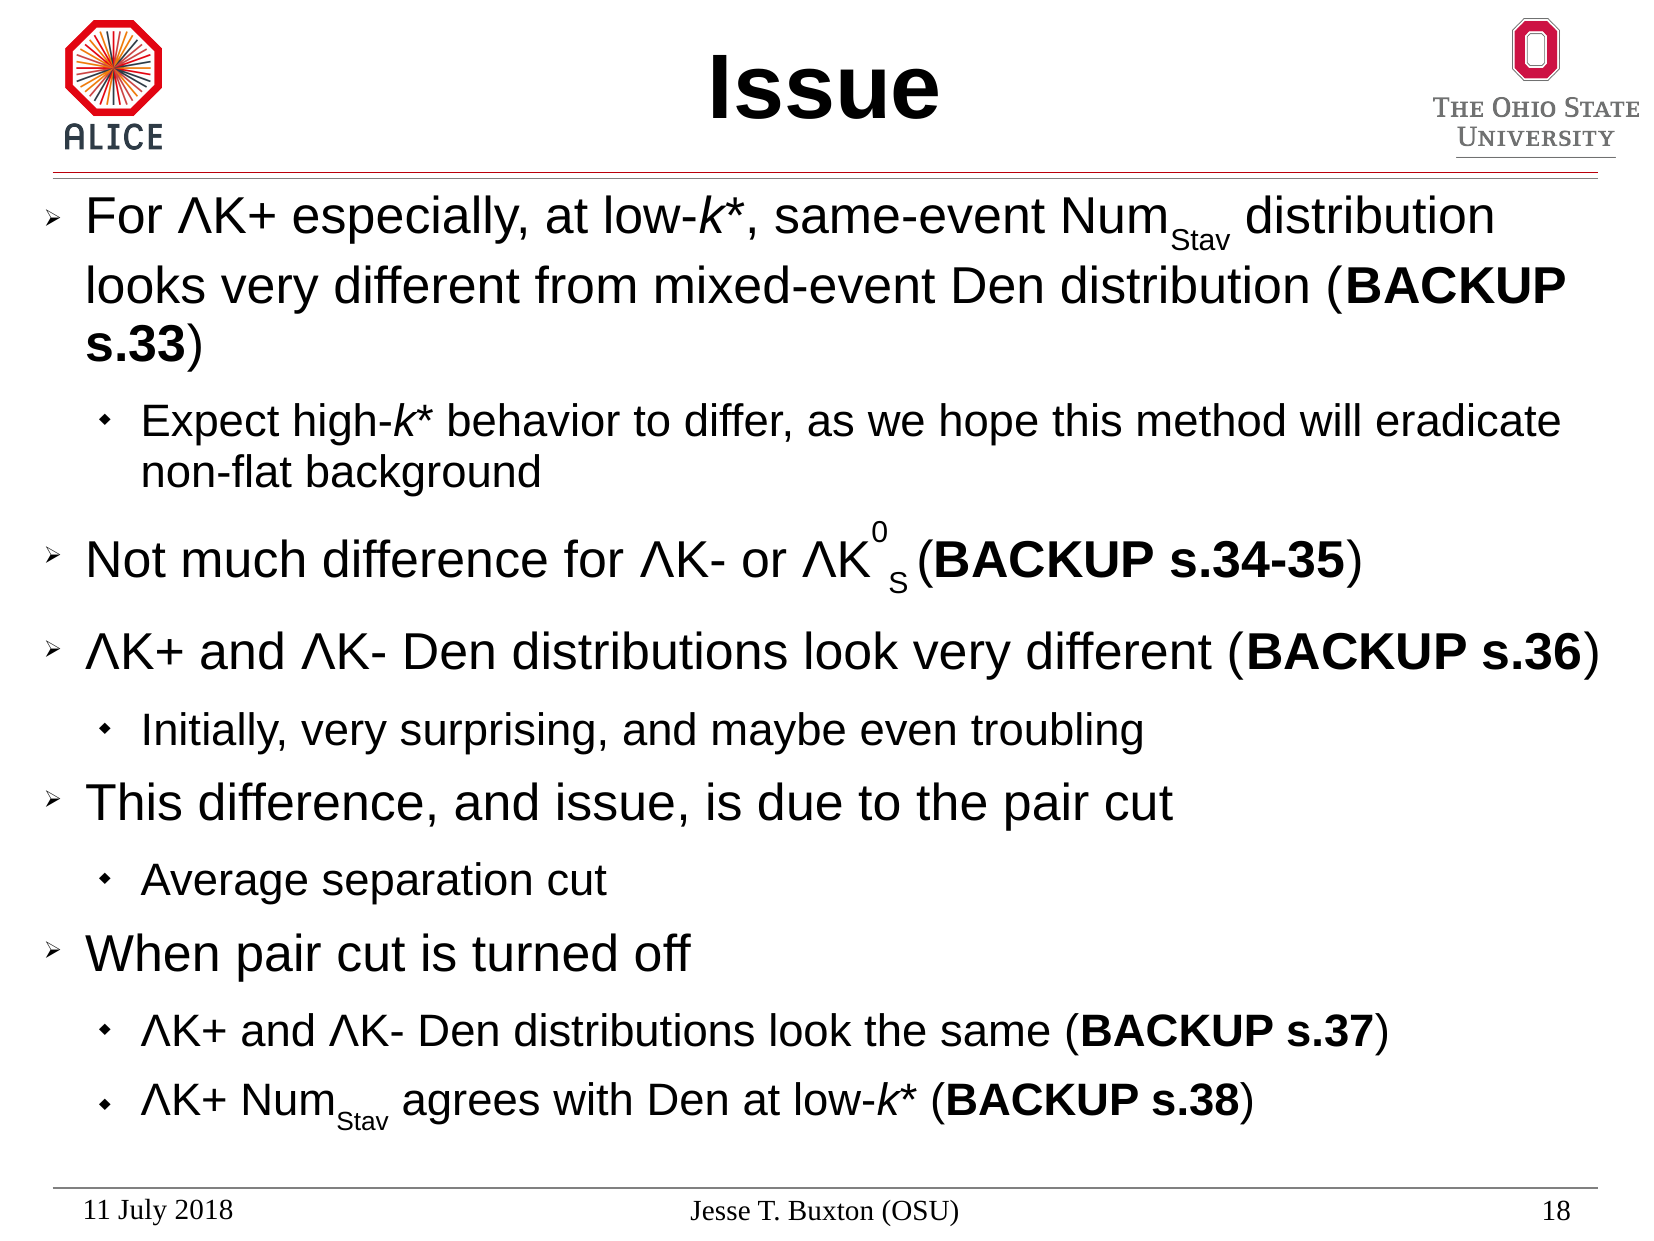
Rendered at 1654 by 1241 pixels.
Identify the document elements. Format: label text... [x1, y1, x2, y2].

list For ΛK+ especially, at low-k*, same-event NumStav distribution looks very different from mixed-event Den distribution (BACKUP s.33) Expect high-k* behavior to differ, as we hope this method will eradicate non-flat background Not much difference for ΛK- or ΛK0S (BACKUP s.34-35) ΛK+ and ΛK- Den distributions look very different (BACKUP s.36) Initially, very surprising, and maybe even troubling This difference, and issue, is due to the pair cut Average separation cut When pair cut is turned off ΛK+ and ΛK- Den distributions look the same (BACKUP s.37) ΛK+ NumStav agrees with Den at low-k* (BACKUP s.38) [30, 186, 1621, 1177]
title Issue [137, 1, 1513, 172]
picture [1513, 5, 1642, 171]
picture [65, 20, 137, 150]
